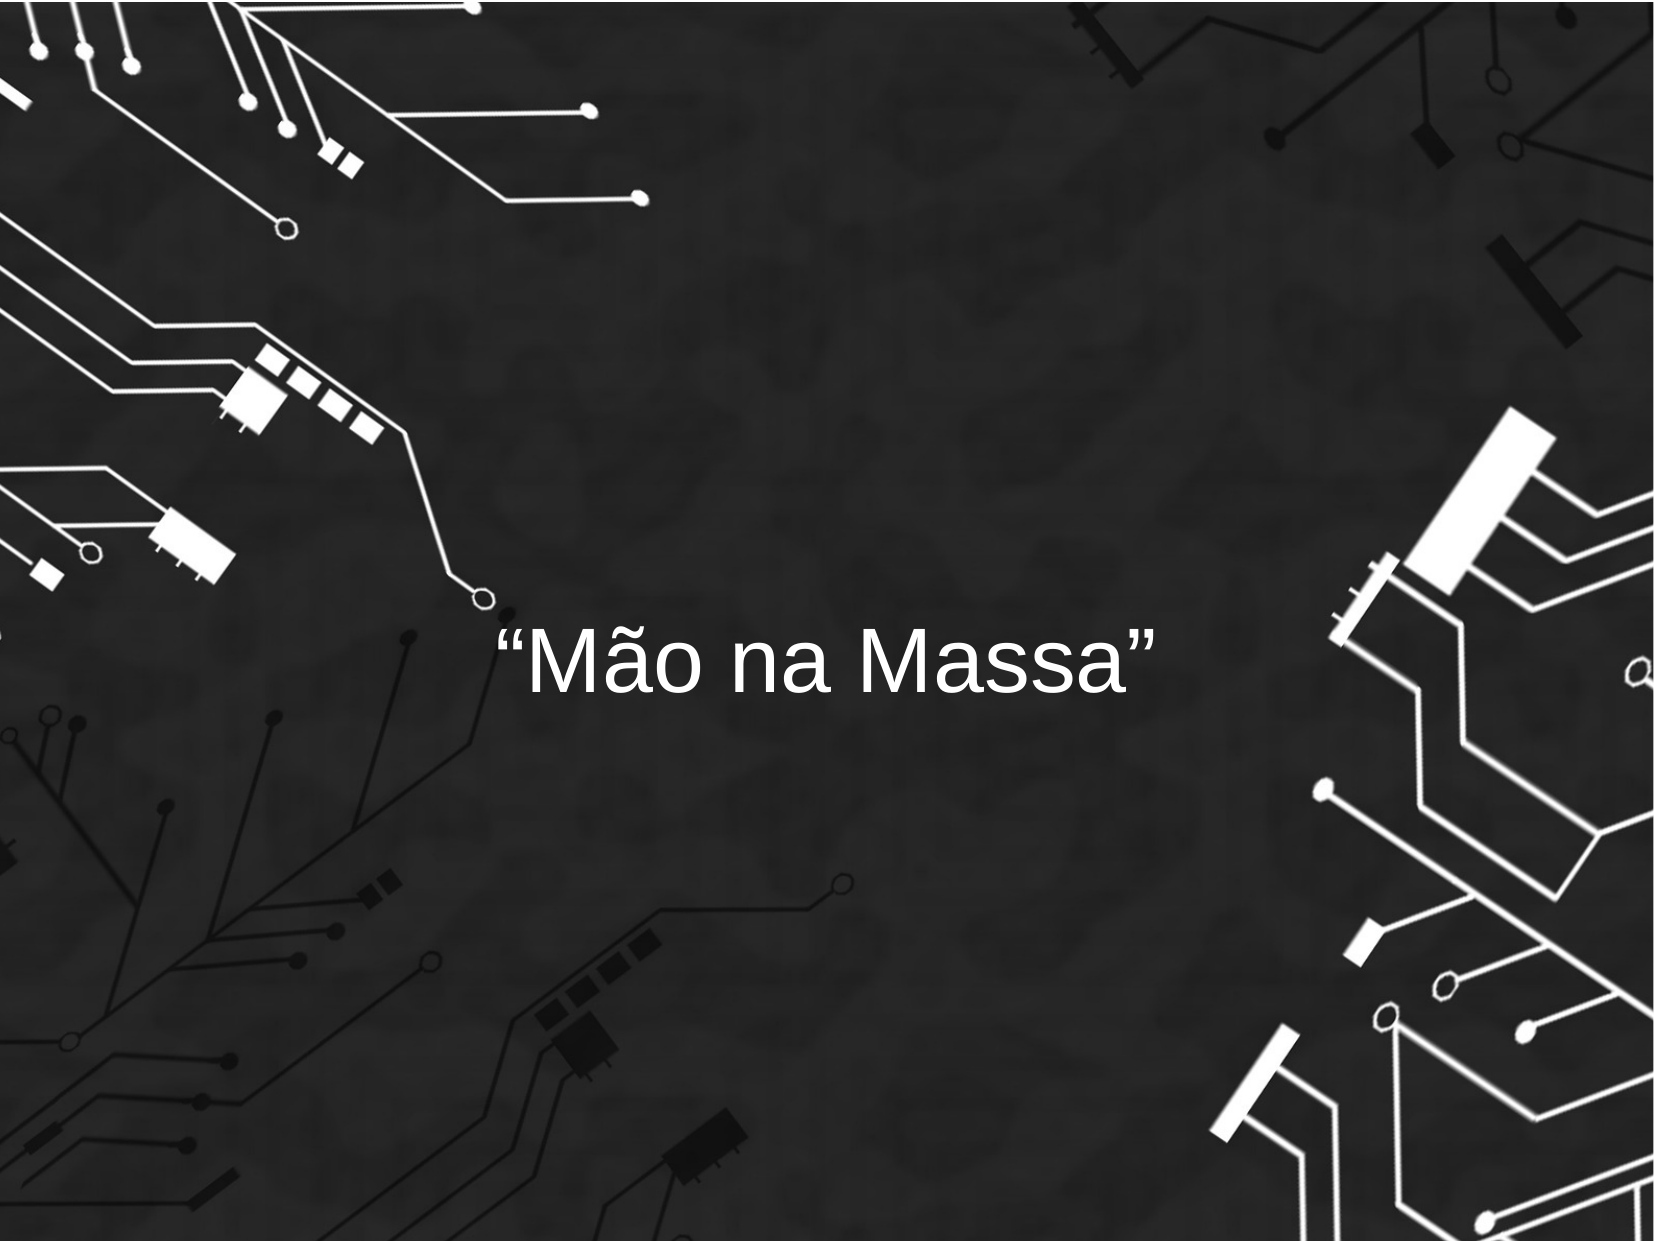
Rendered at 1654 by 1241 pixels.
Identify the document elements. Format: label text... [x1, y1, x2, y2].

picture [0, 2, 1654, 1241]
title “Mão na Massa” [82, 557, 1571, 765]
